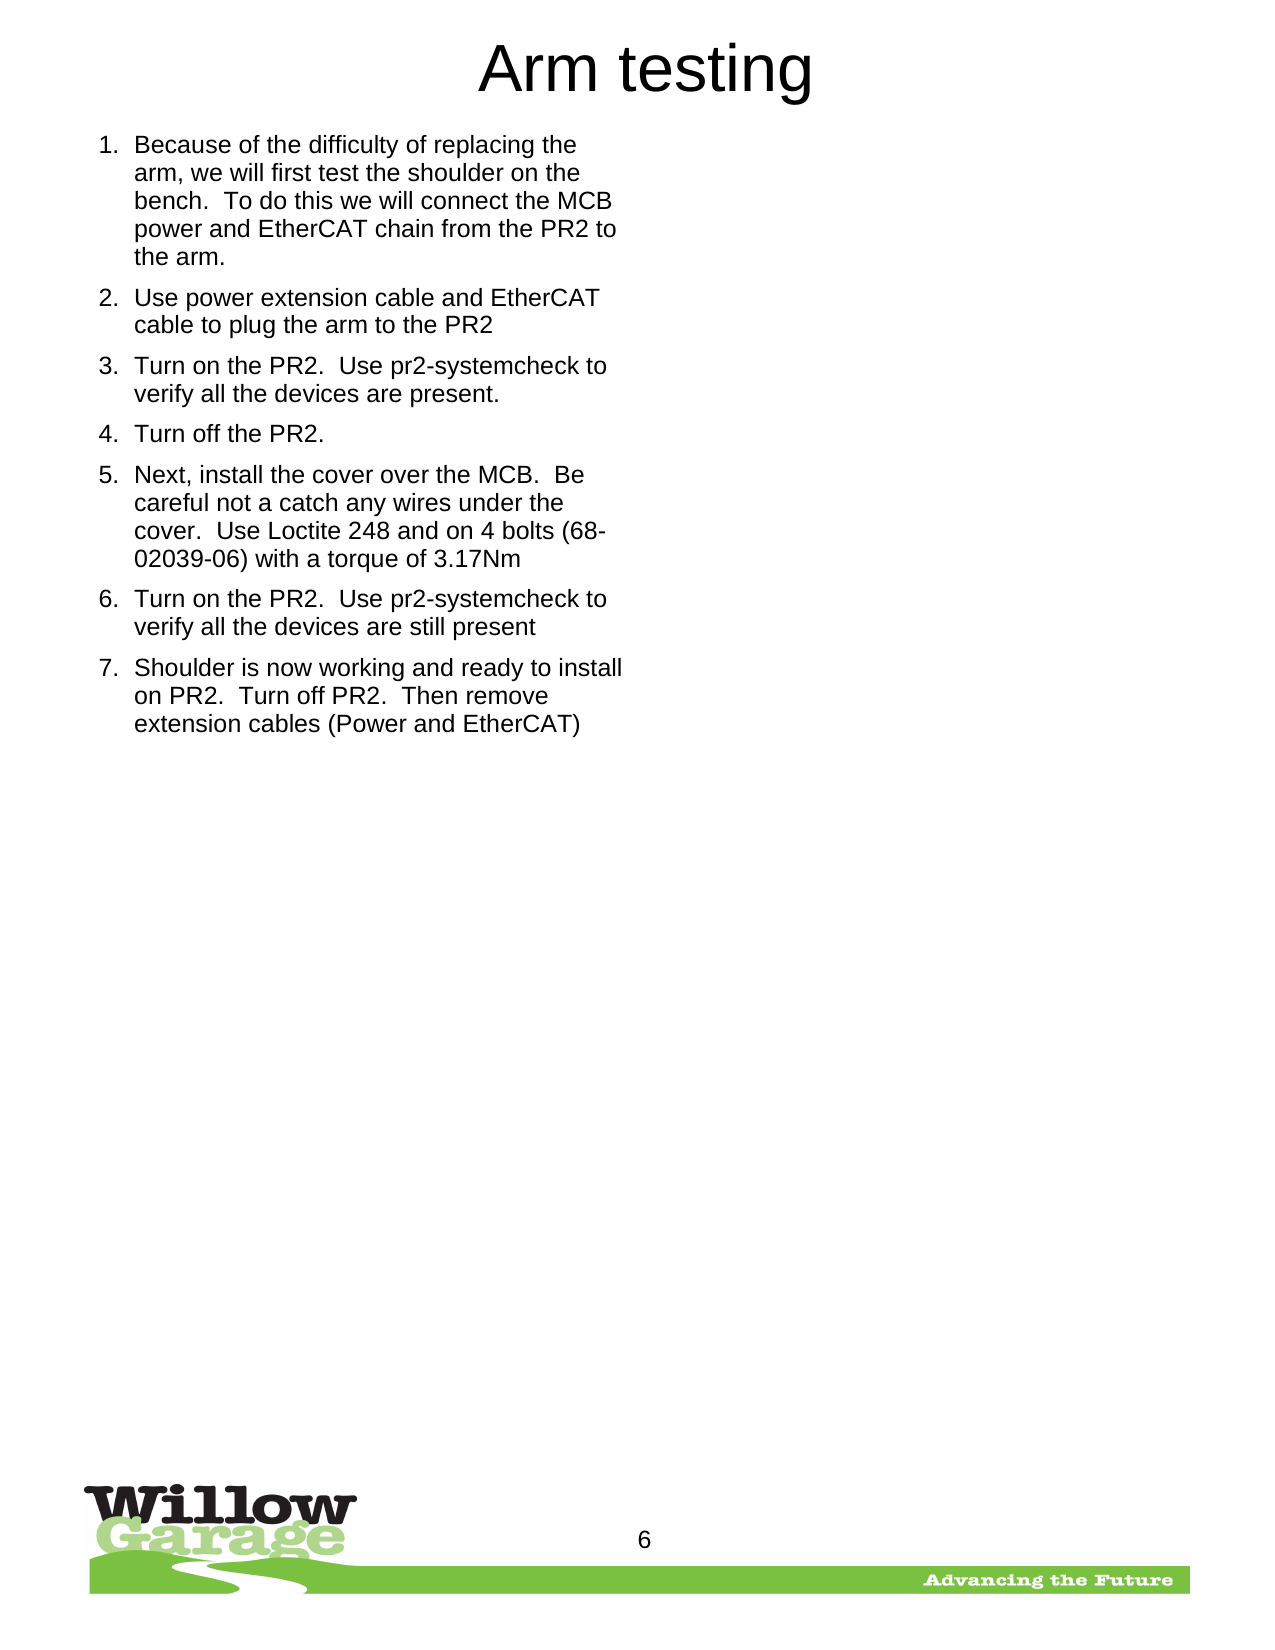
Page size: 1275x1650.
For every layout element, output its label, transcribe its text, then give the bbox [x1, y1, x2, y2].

picture [624, 1484, 1190, 1594]
title Arm testing [94, 16, 1200, 120]
list Because of the difficulty of replacing the arm, we will first test the shoulder on the bench. To do this we will connect the MCB power and EtherCAT chain from the PR2 to the arm. Use power extension cable and EtherCAT cable to plug the arm to the PR2 Turn on the PR2. Use pr2-systemcheck to verify all the devices are present. Turn off the PR2. Next, install the cover over the MCB. Be careful not a catch any wires under the cover. Use Loctite 248 and on 4 bolts (68-02039-06) with a torque of 3.17Nm Turn on the PR2. Use pr2-systemcheck to verify all the devices are still present Shoulder is now working and ready to install on PR2. Turn off PR2. Then remove extension cables (Power and EtherCAT) [63, 130, 624, 1618]
